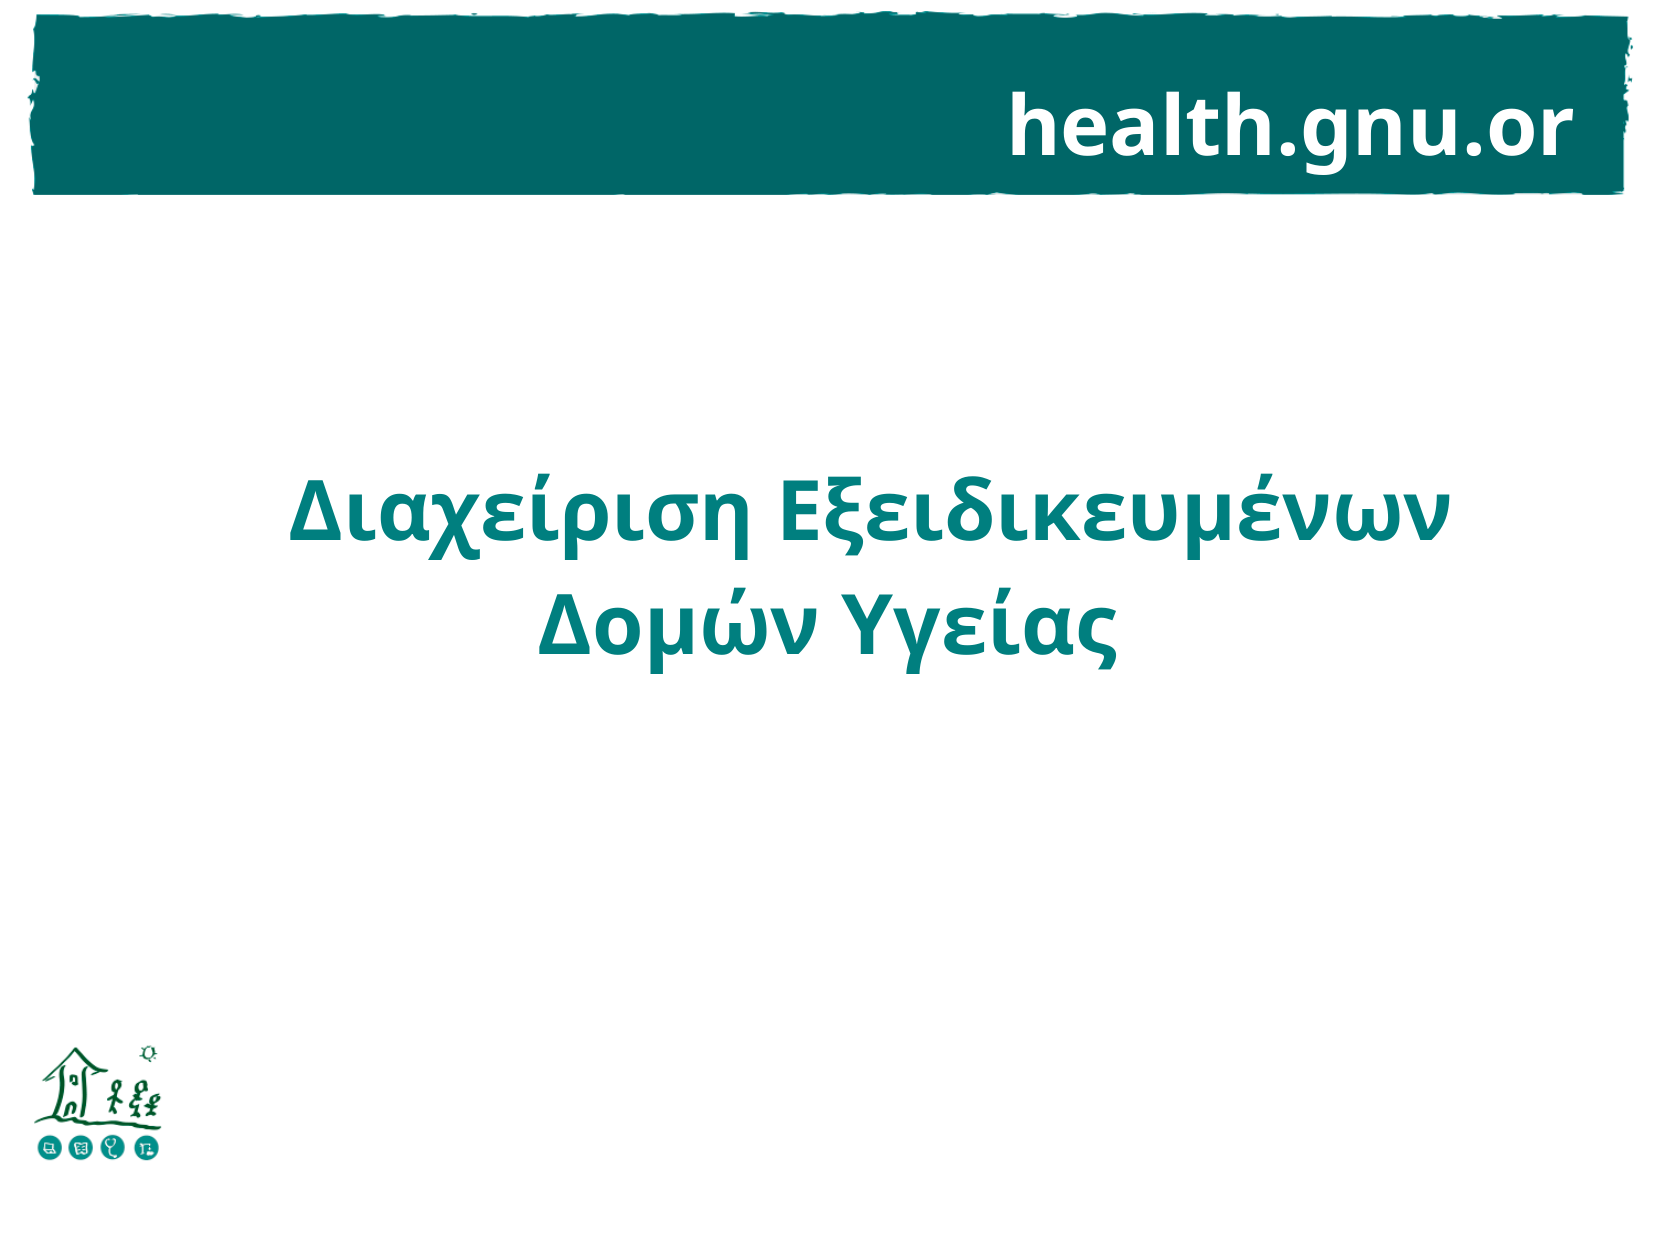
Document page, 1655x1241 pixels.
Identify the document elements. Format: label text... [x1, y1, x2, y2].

picture [0, 0, 1654, 1211]
text_box Διαχείριση Εξειδικευμένων Δομών Υγείας [118, 442, 1536, 686]
text_box health.gnu.org [1004, 72, 1594, 173]
